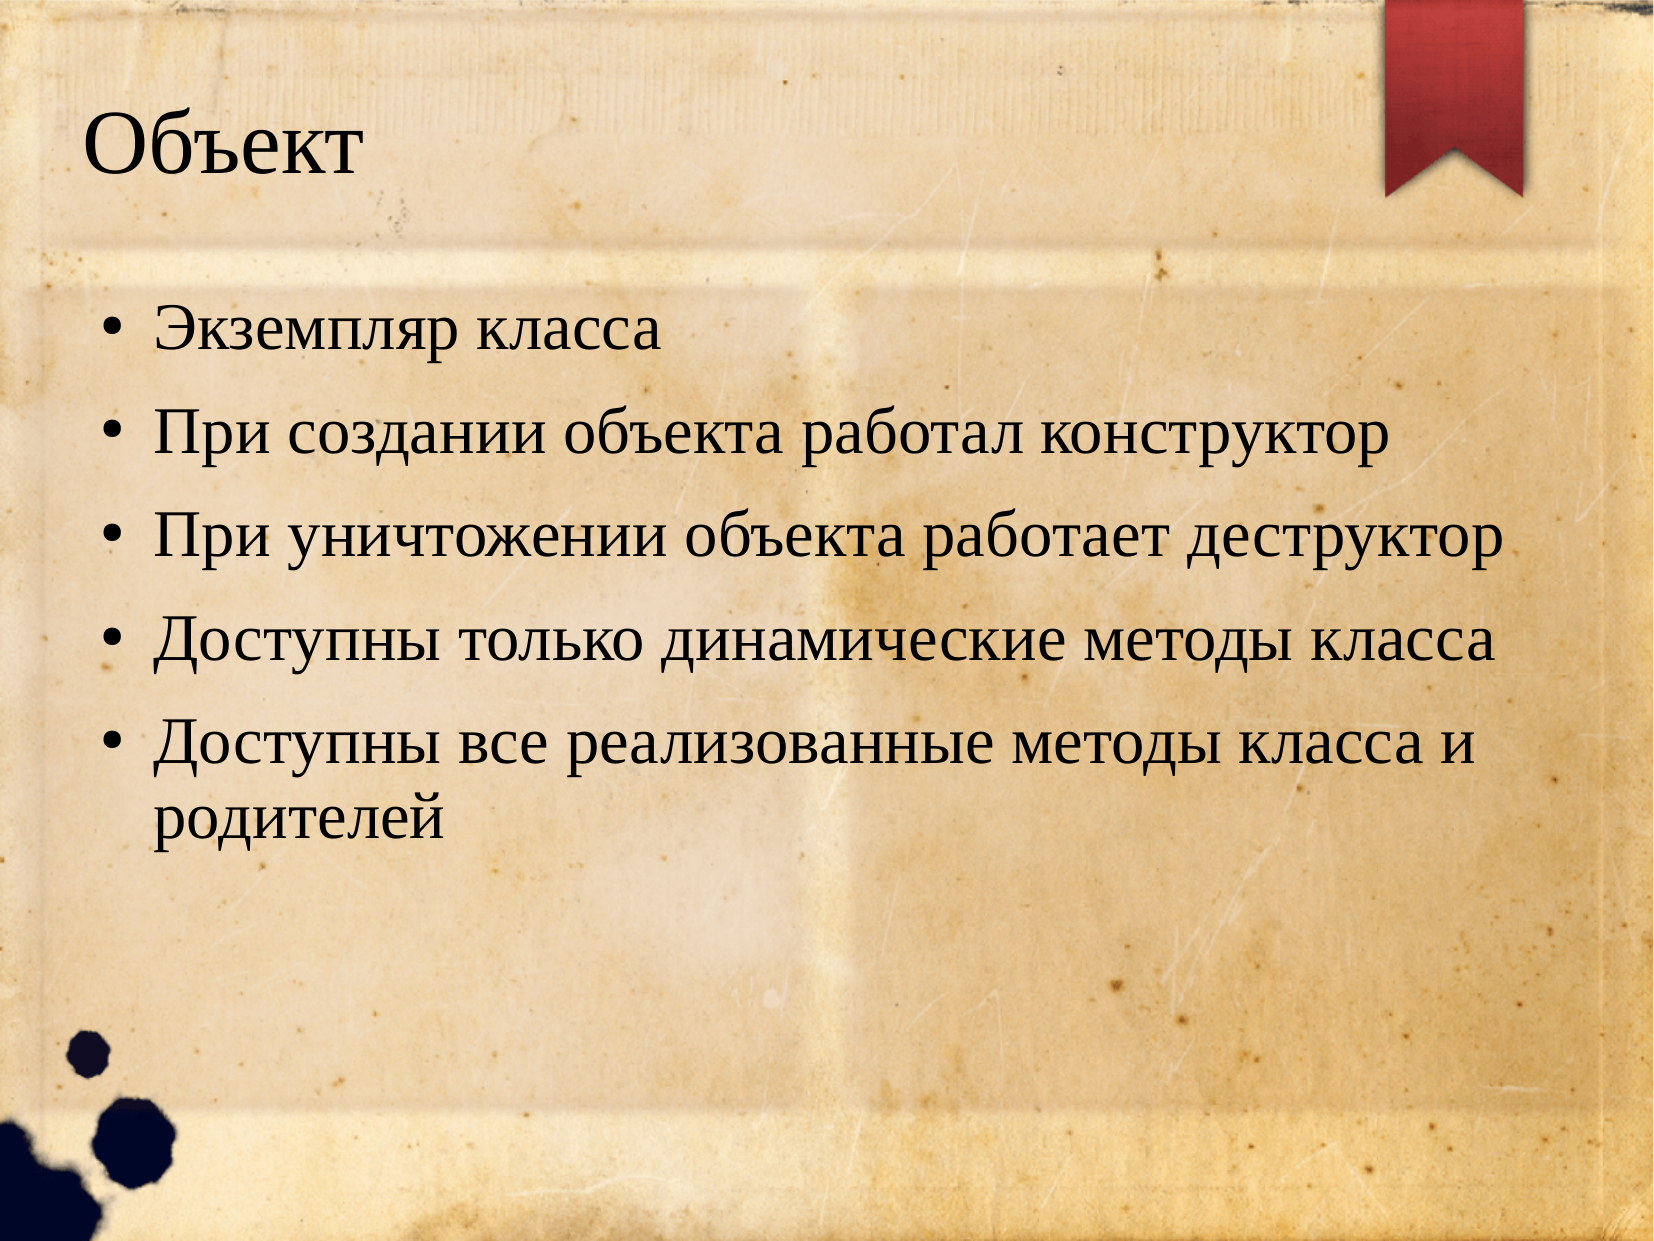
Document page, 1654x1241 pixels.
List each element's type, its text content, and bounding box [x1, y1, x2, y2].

title Объект [82, 49, 1347, 237]
picture [0, 0, 1654, 1241]
list Экземпляр класса При создании объекта работал конструктор При уничтожении объекта работает деструктор Доступны только динамические методы класса Доступны все реализованные методы класса и родителей [82, 290, 1538, 1010]
